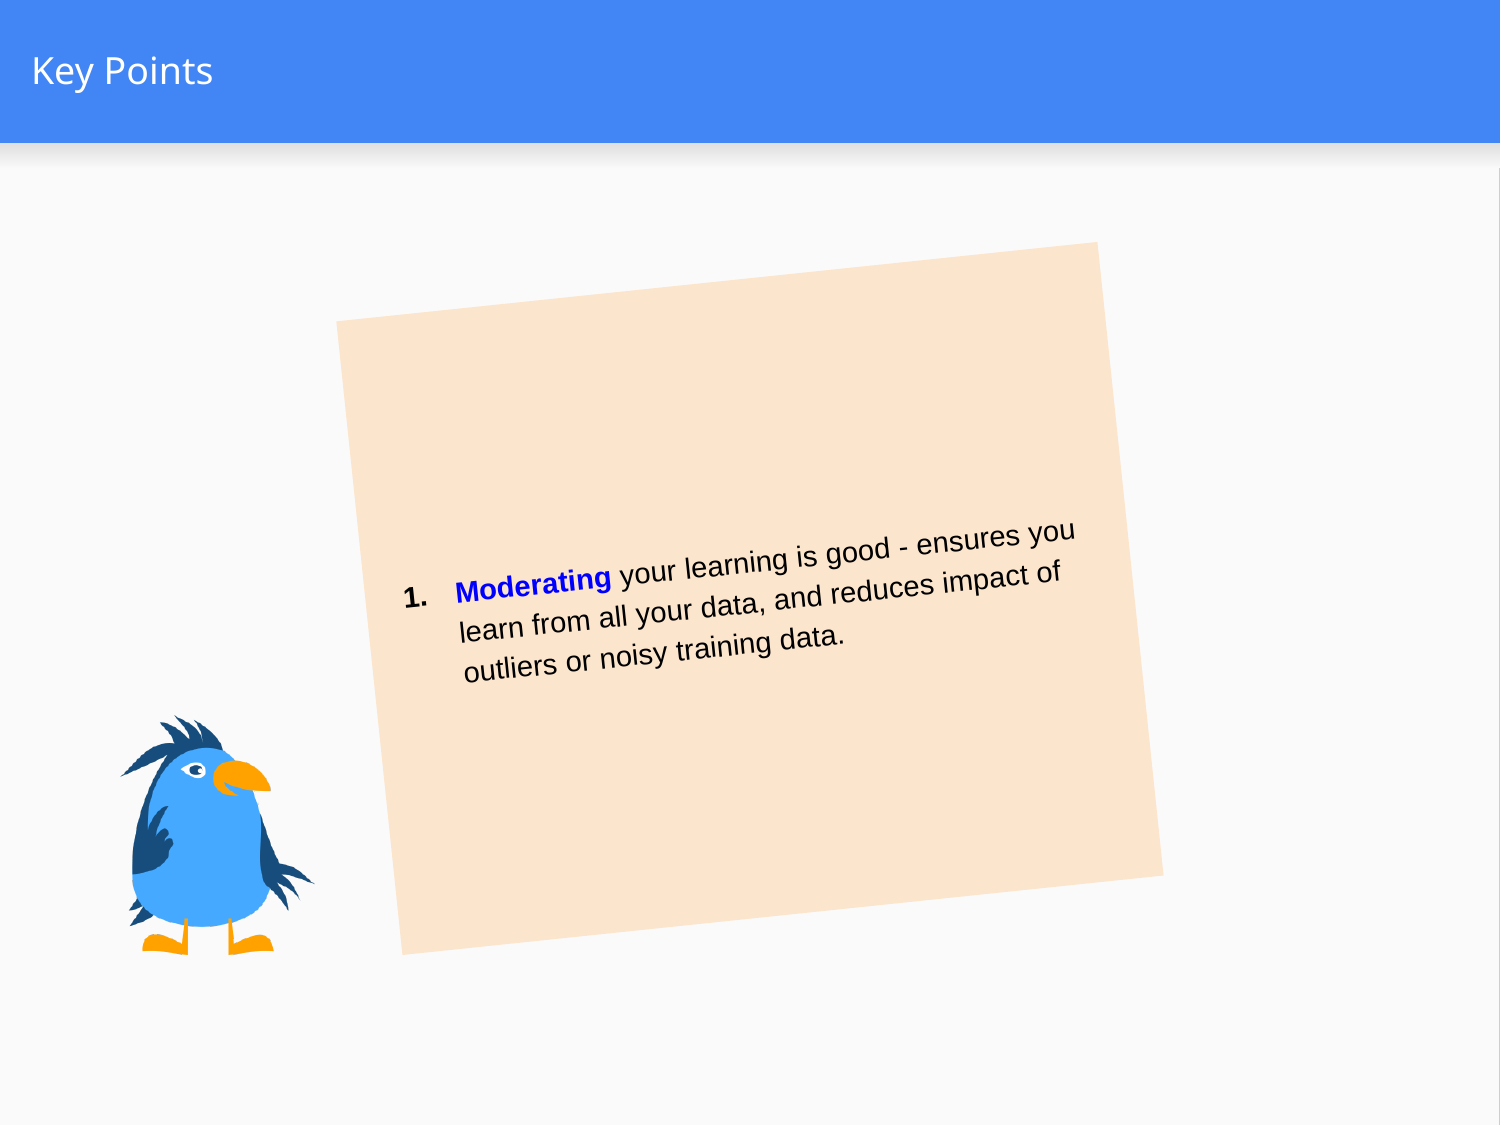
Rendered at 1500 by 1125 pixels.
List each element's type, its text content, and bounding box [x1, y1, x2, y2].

picture [120, 715, 315, 955]
title Key Points [16, 3, 1464, 136]
text_box Moderating your learning is good - ensures you learn from all your data, and reduces impact of outliers or noisy training data. [336, 241, 1164, 955]
